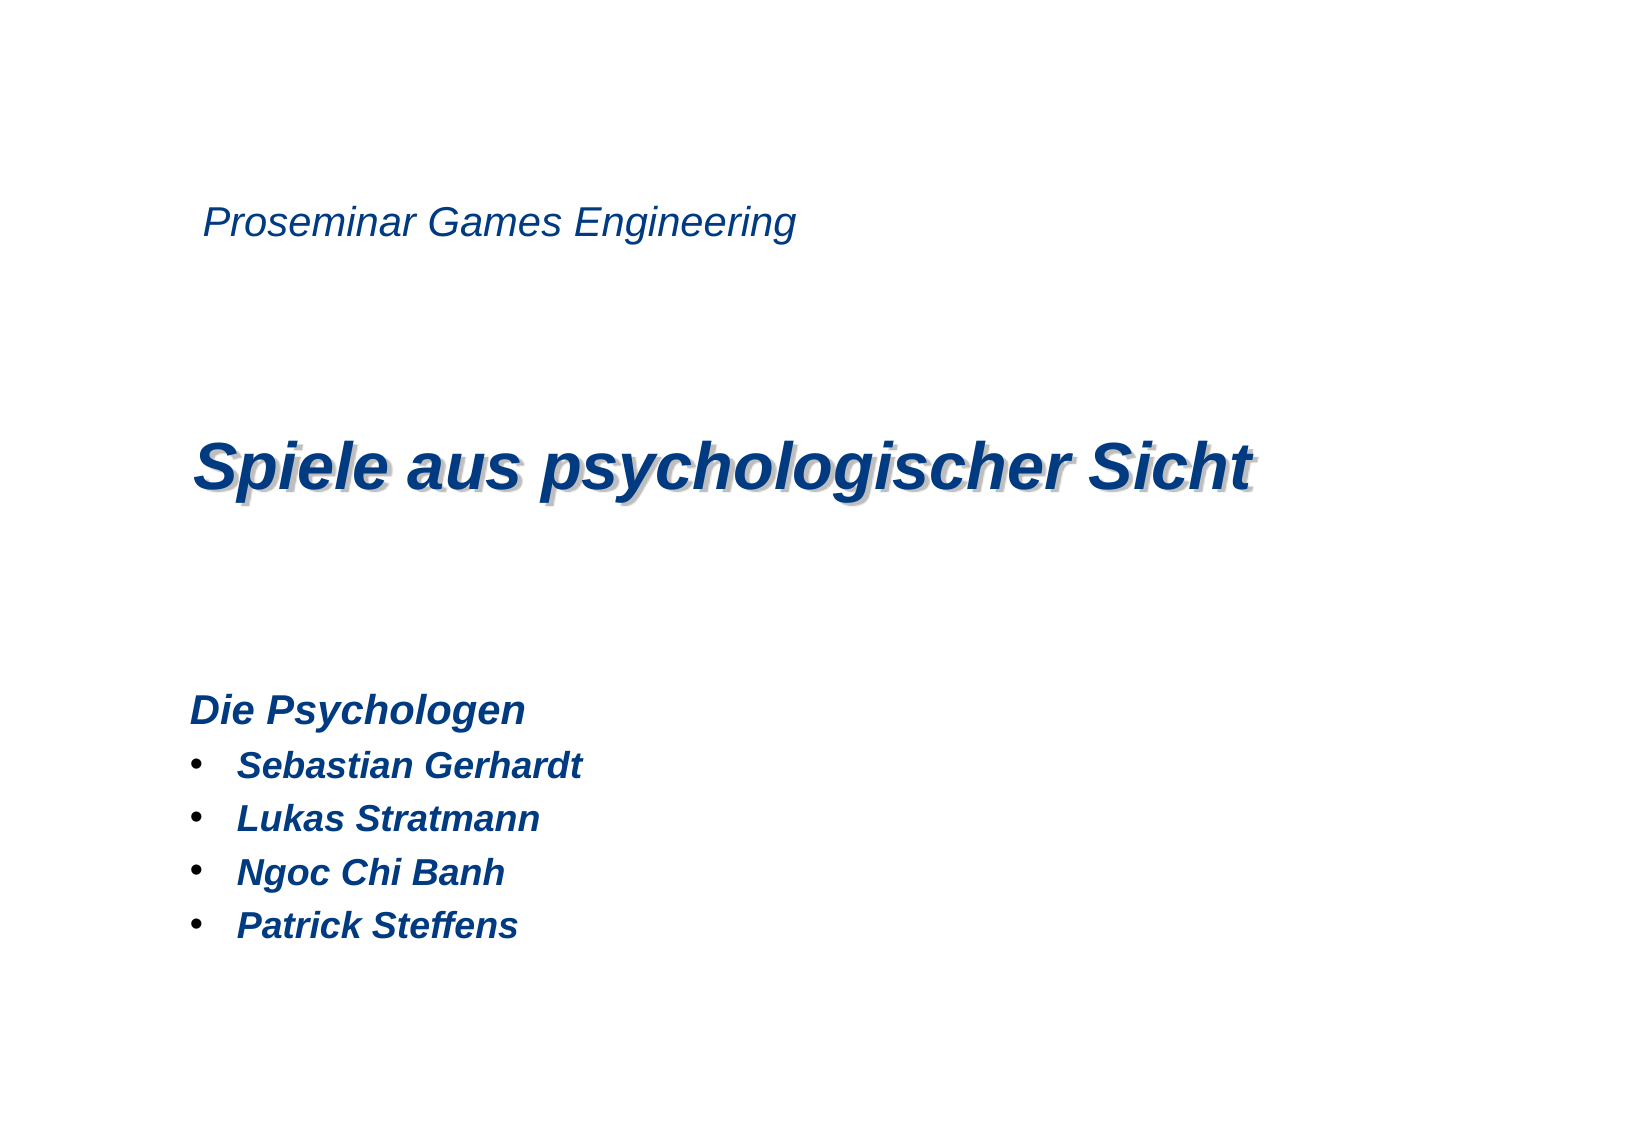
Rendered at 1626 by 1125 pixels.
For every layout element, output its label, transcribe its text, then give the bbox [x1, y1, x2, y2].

text_box Proseminar Games Engineering [187, 187, 1263, 254]
title Spiele aus psychologischer Sicht [178, 375, 1329, 551]
subtitle Die Psychologen Sebastian Gerhardt Lukas Stratmann Ngoc Chi Banh Patrick Steffens [174, 675, 1545, 953]
